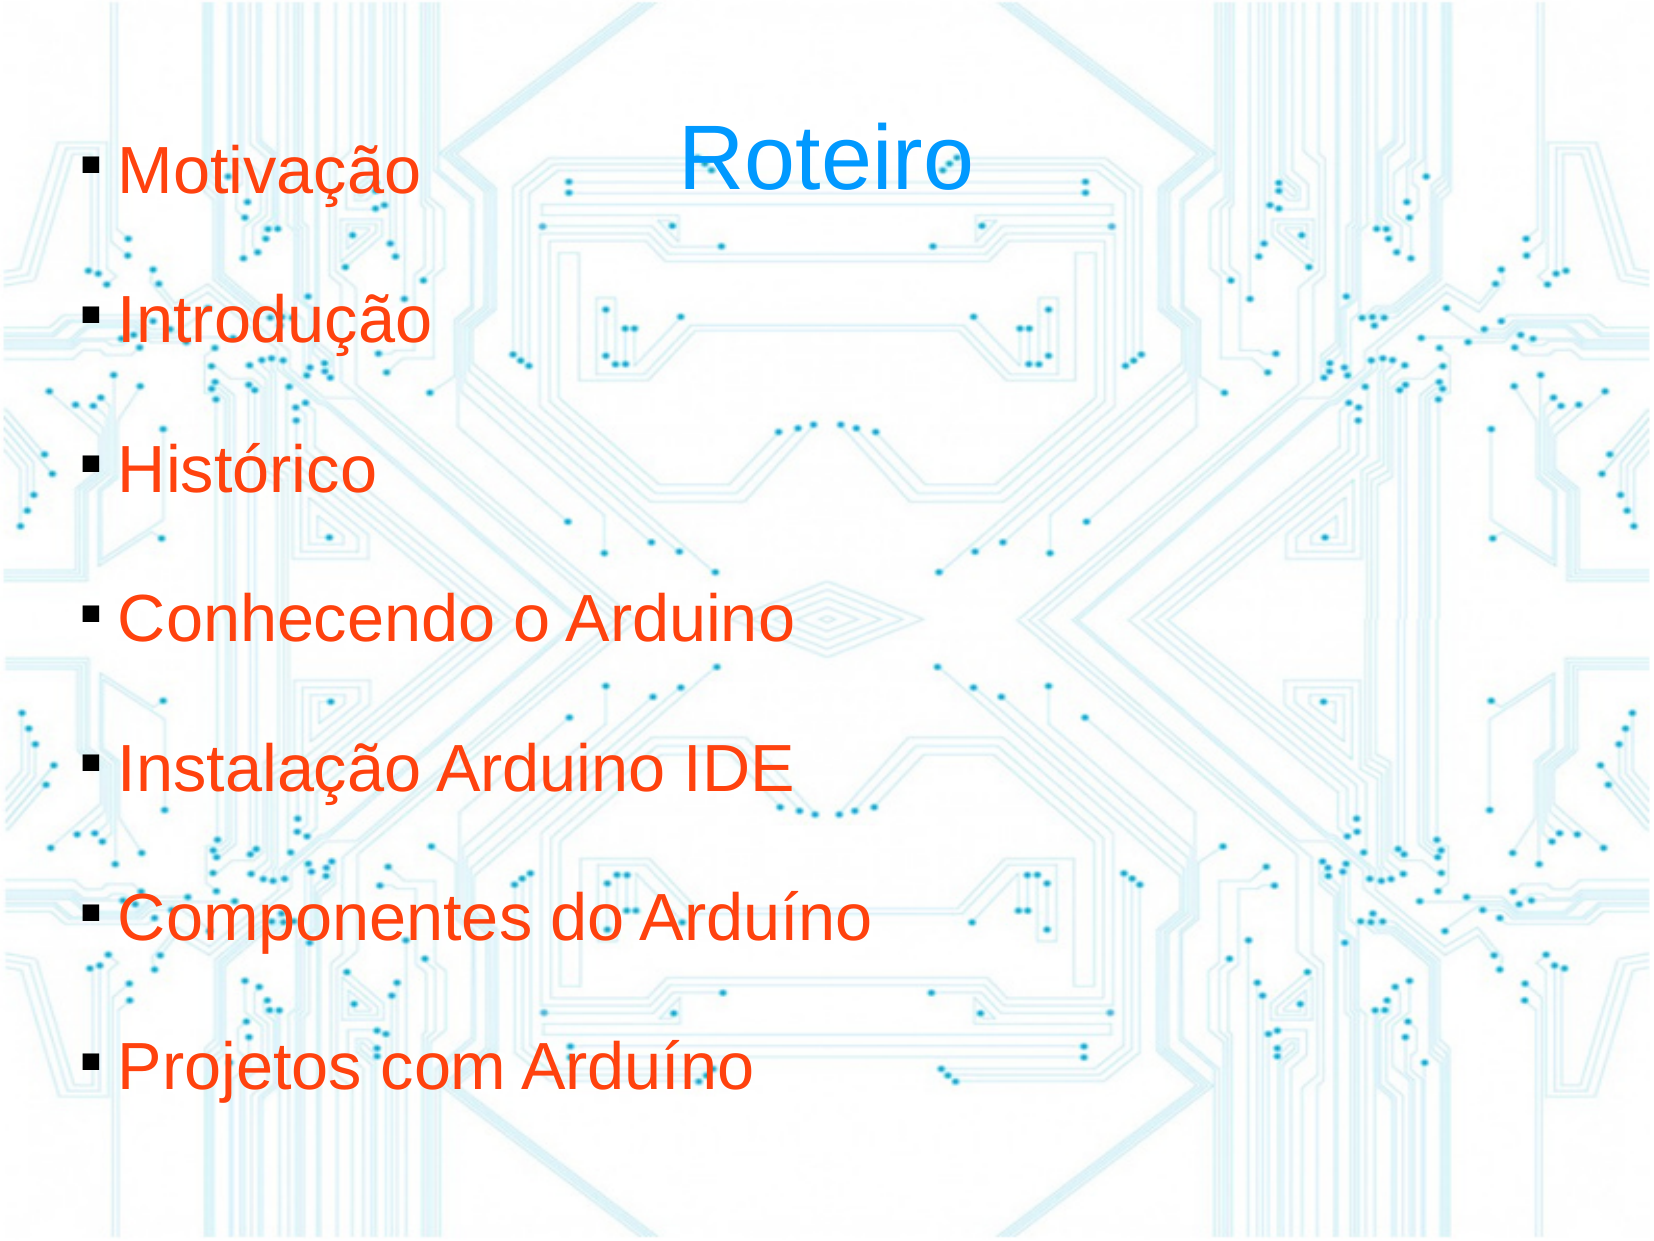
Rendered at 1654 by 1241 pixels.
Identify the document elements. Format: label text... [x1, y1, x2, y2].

title Roteiro [82, 49, 1571, 257]
subtitle Motivação Introdução Histórico Conhecendo o Arduino Instalação Arduino IDE Componentes do Arduíno Projetos com Arduíno [82, 238, 1538, 1062]
